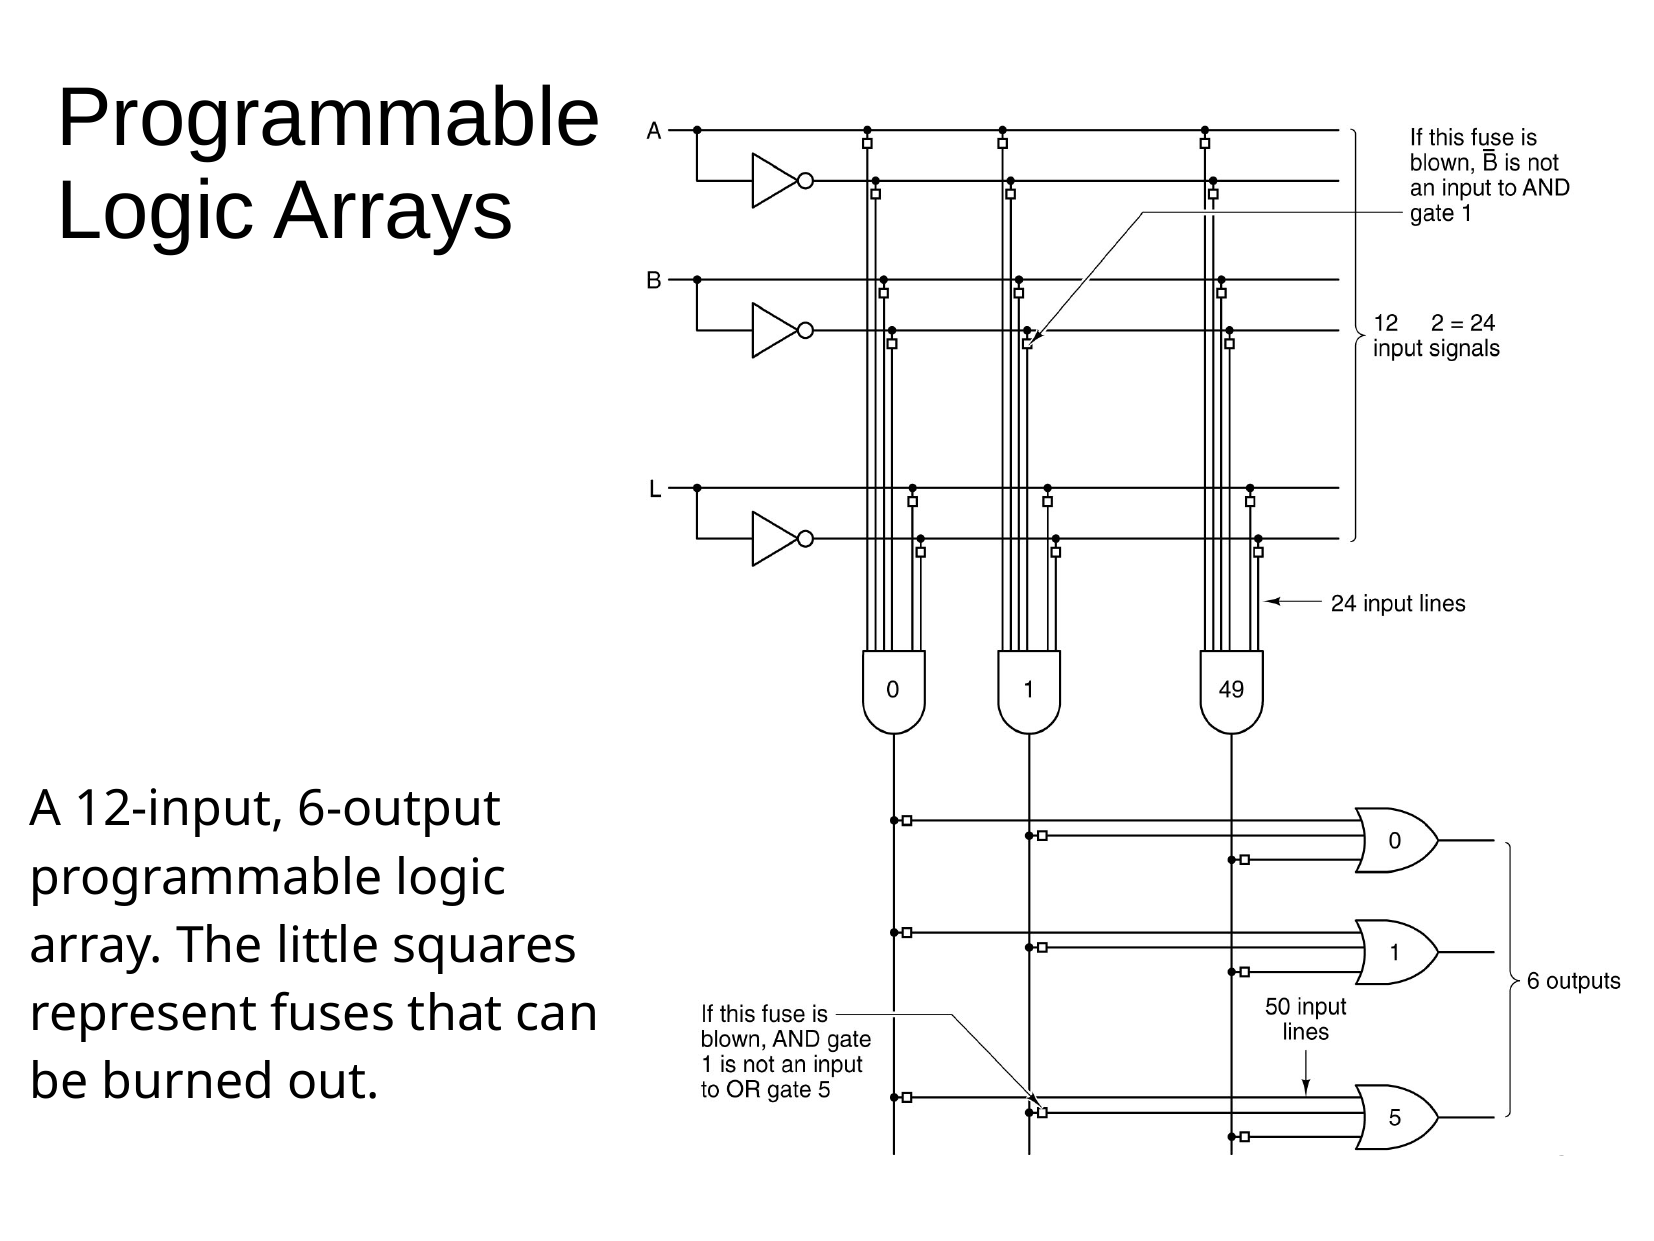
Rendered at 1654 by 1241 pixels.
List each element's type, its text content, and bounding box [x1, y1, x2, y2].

text_box A 12-input, 6-output programmable logic array. The little squares represent fuses that can be burned out. [15, 765, 616, 1131]
picture [646, 119, 1621, 1156]
title Programmable Logic Arrays [56, 60, 694, 268]
